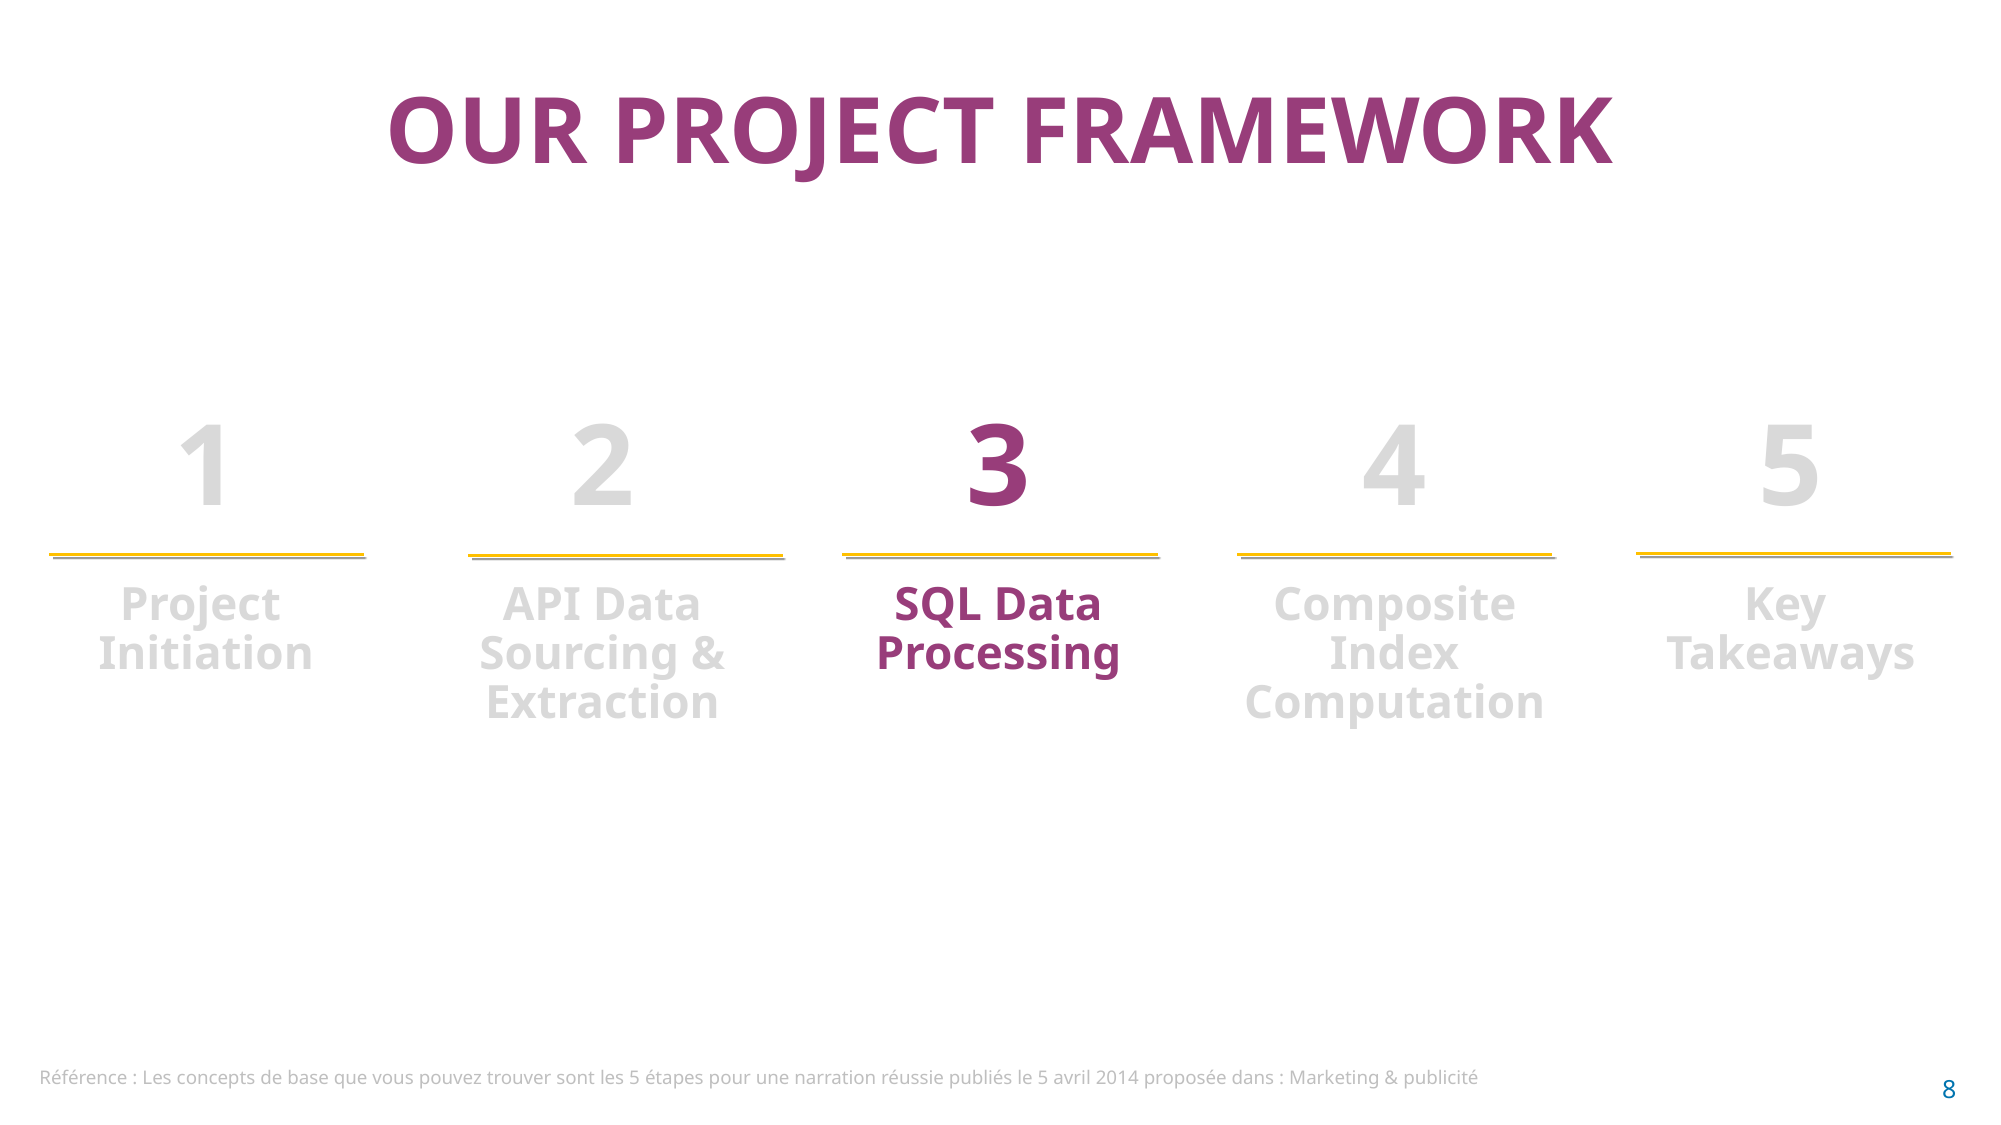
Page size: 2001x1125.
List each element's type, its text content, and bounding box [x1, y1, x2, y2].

text_box [1927, 1060, 1998, 1121]
list SQL Data Processing [803, 573, 1194, 760]
list 5 [1595, 400, 1986, 539]
list Project Initiation [11, 573, 402, 689]
list 3 [803, 400, 1194, 539]
list OUR PROJECT FRAMEWORK [0, 77, 2000, 193]
list 4 [1199, 400, 1590, 539]
list 1 [11, 400, 402, 539]
list API Data Sourcing & Extraction [407, 573, 798, 739]
text_box Référence : Les concepts de base que vous pouvez trouver sont les 5 étapes pour une narration réussie publiés le 5 avril 2014 proposée dans : Marketing & publicité [24, 1058, 1492, 1096]
list Key Takeaways [1595, 573, 1986, 689]
list 2 [407, 400, 798, 539]
list Composite Index Computation [1199, 573, 1590, 760]
